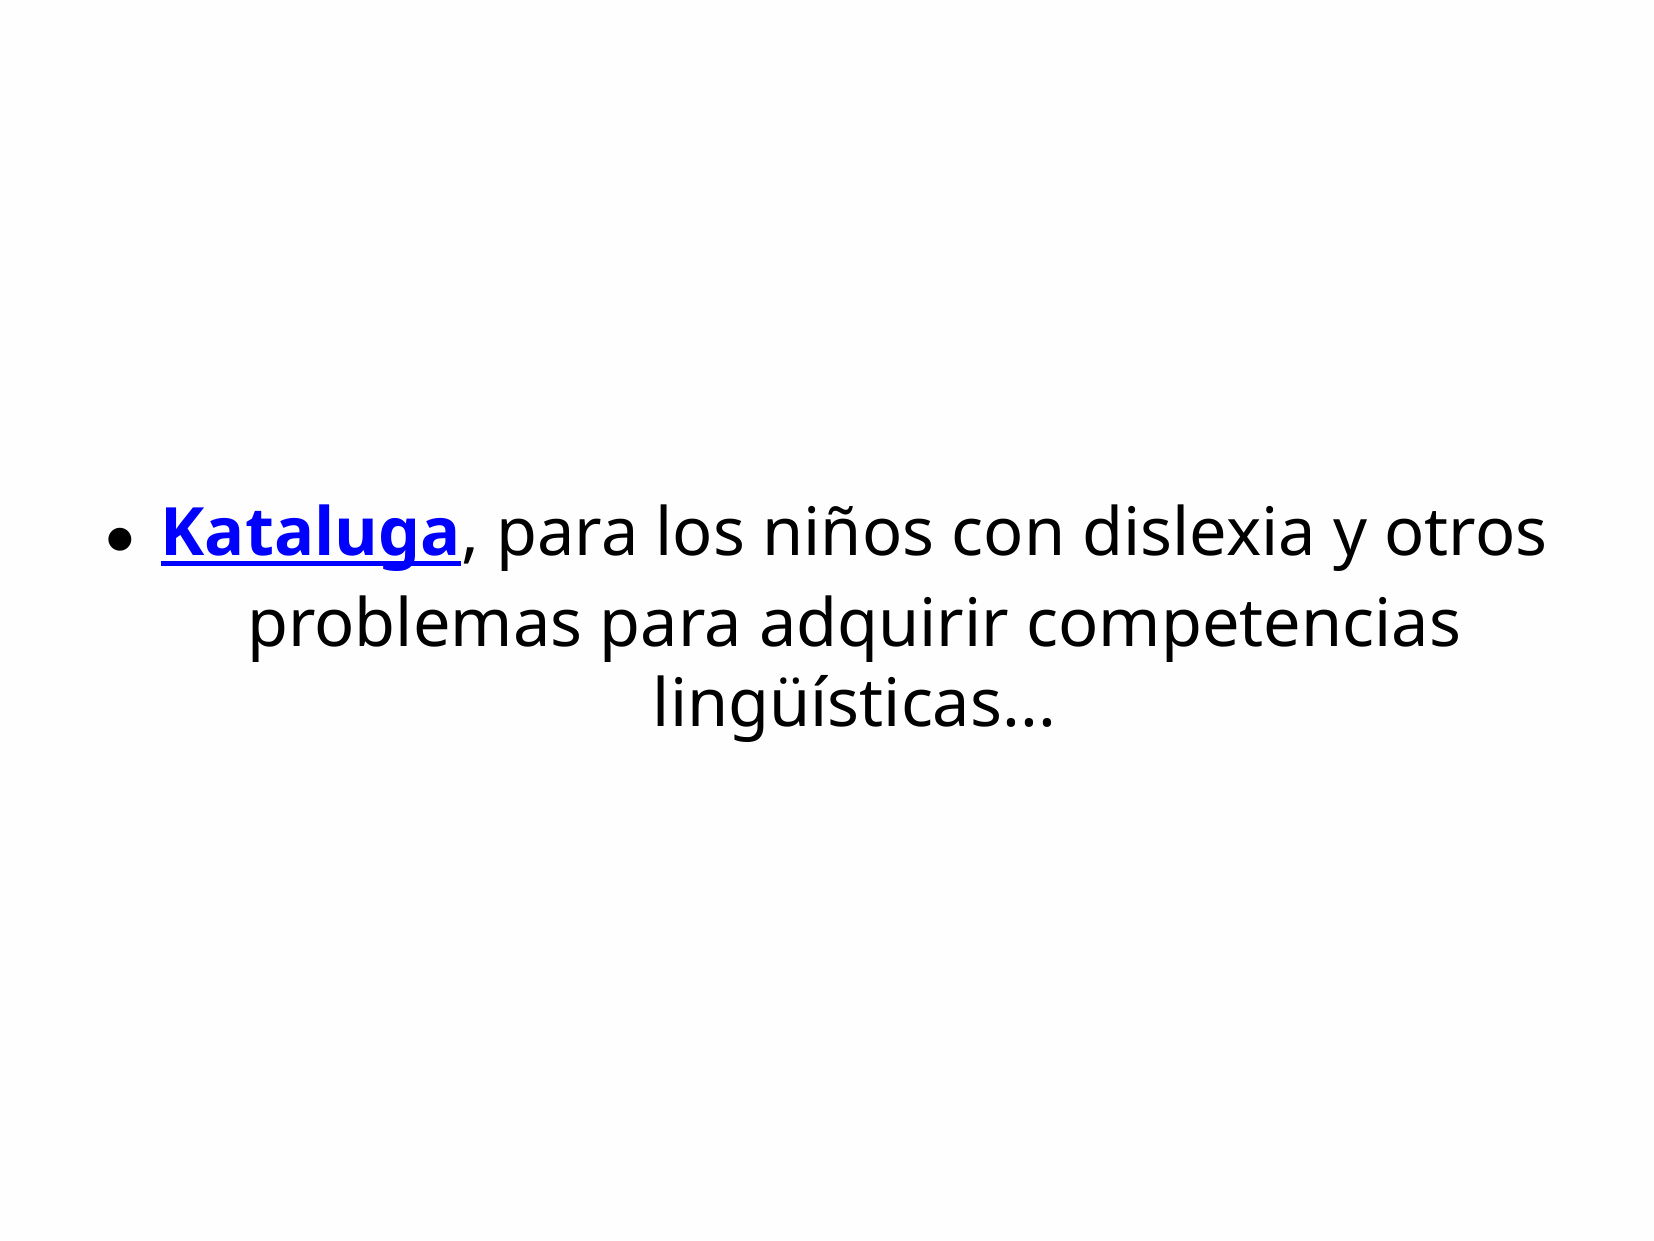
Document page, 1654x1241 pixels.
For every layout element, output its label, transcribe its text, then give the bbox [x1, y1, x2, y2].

list Kataluga, para los niños con dislexia y otros problemas para adquirir competencias lingüísticas... [82, 70, 1571, 1158]
